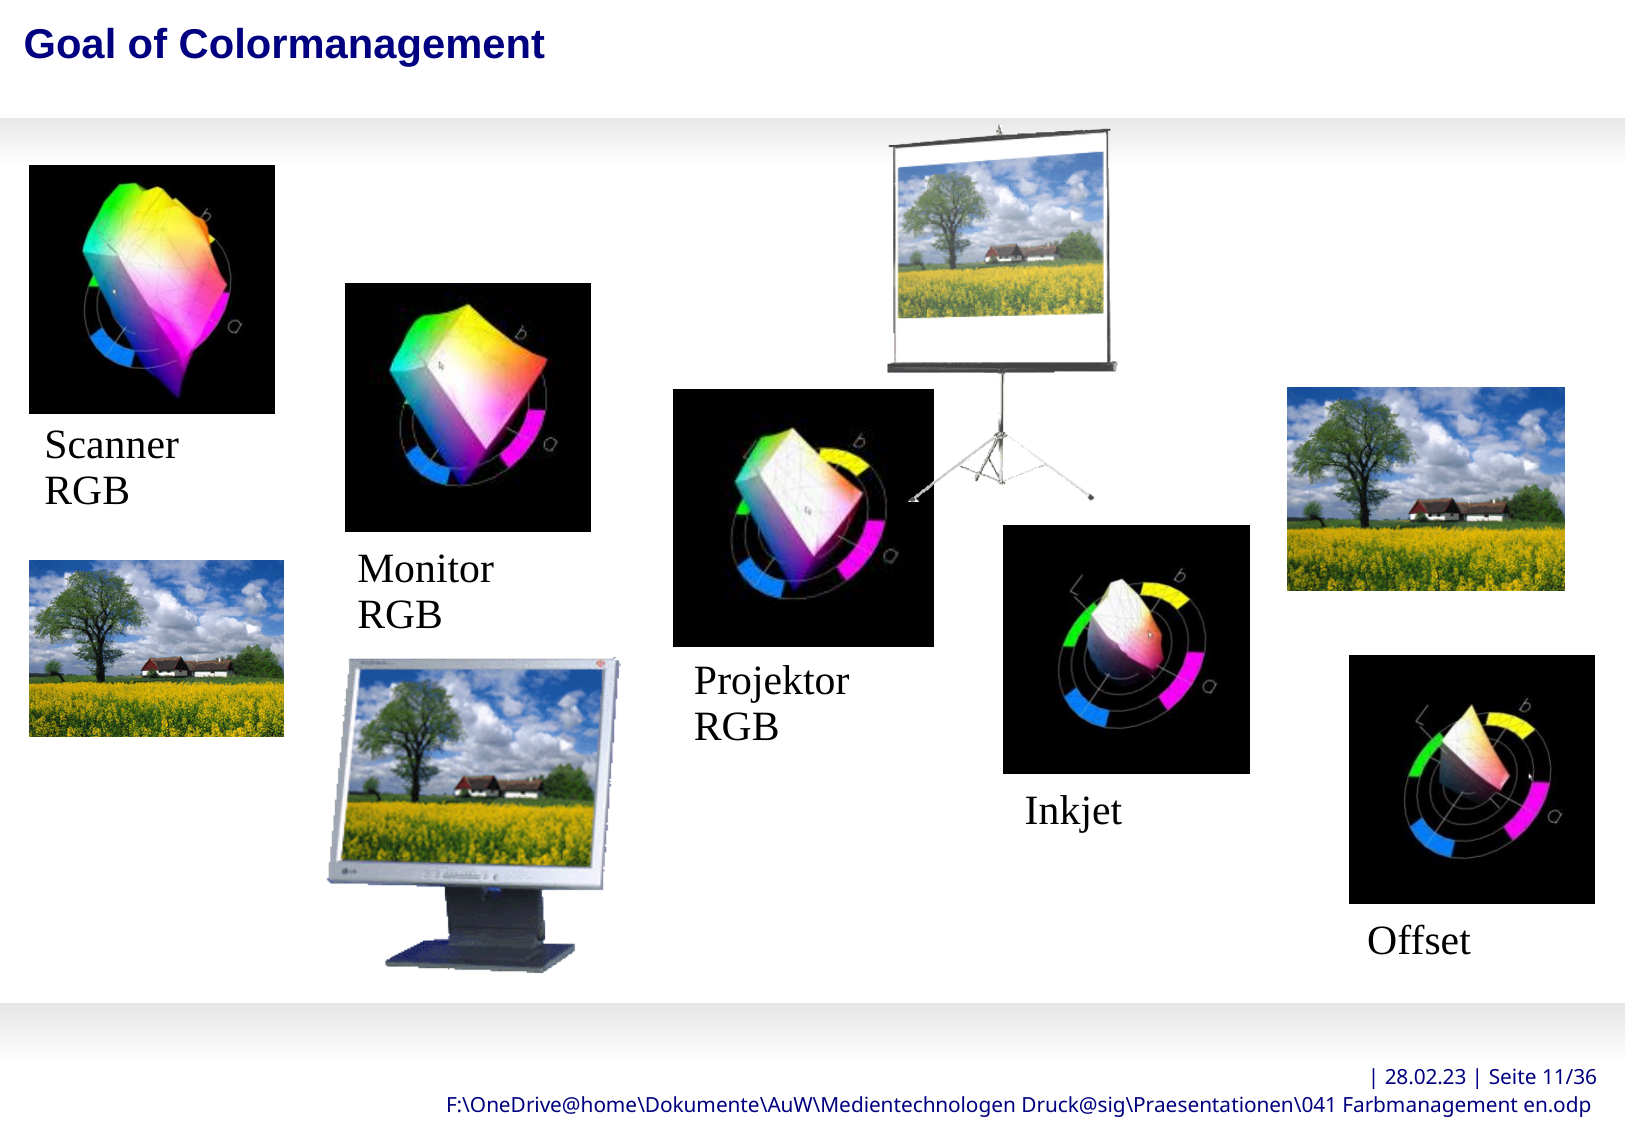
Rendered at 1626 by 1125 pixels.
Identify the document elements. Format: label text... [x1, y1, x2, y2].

picture [29, 560, 284, 738]
picture [29, 165, 275, 414]
picture [324, 654, 621, 975]
picture [1349, 655, 1595, 904]
text_box Inkjet [1009, 779, 1247, 842]
text_box Monitor RGB [342, 537, 579, 647]
picture [673, 124, 1119, 647]
title Goal of Colormanagement [23, 11, 1600, 130]
text_box Offset [1352, 909, 1589, 972]
picture [345, 283, 591, 532]
picture [1287, 387, 1565, 591]
picture [1003, 525, 1250, 774]
text_box Projektor RGB [679, 649, 916, 759]
text_box Scanner RGB [29, 413, 266, 523]
